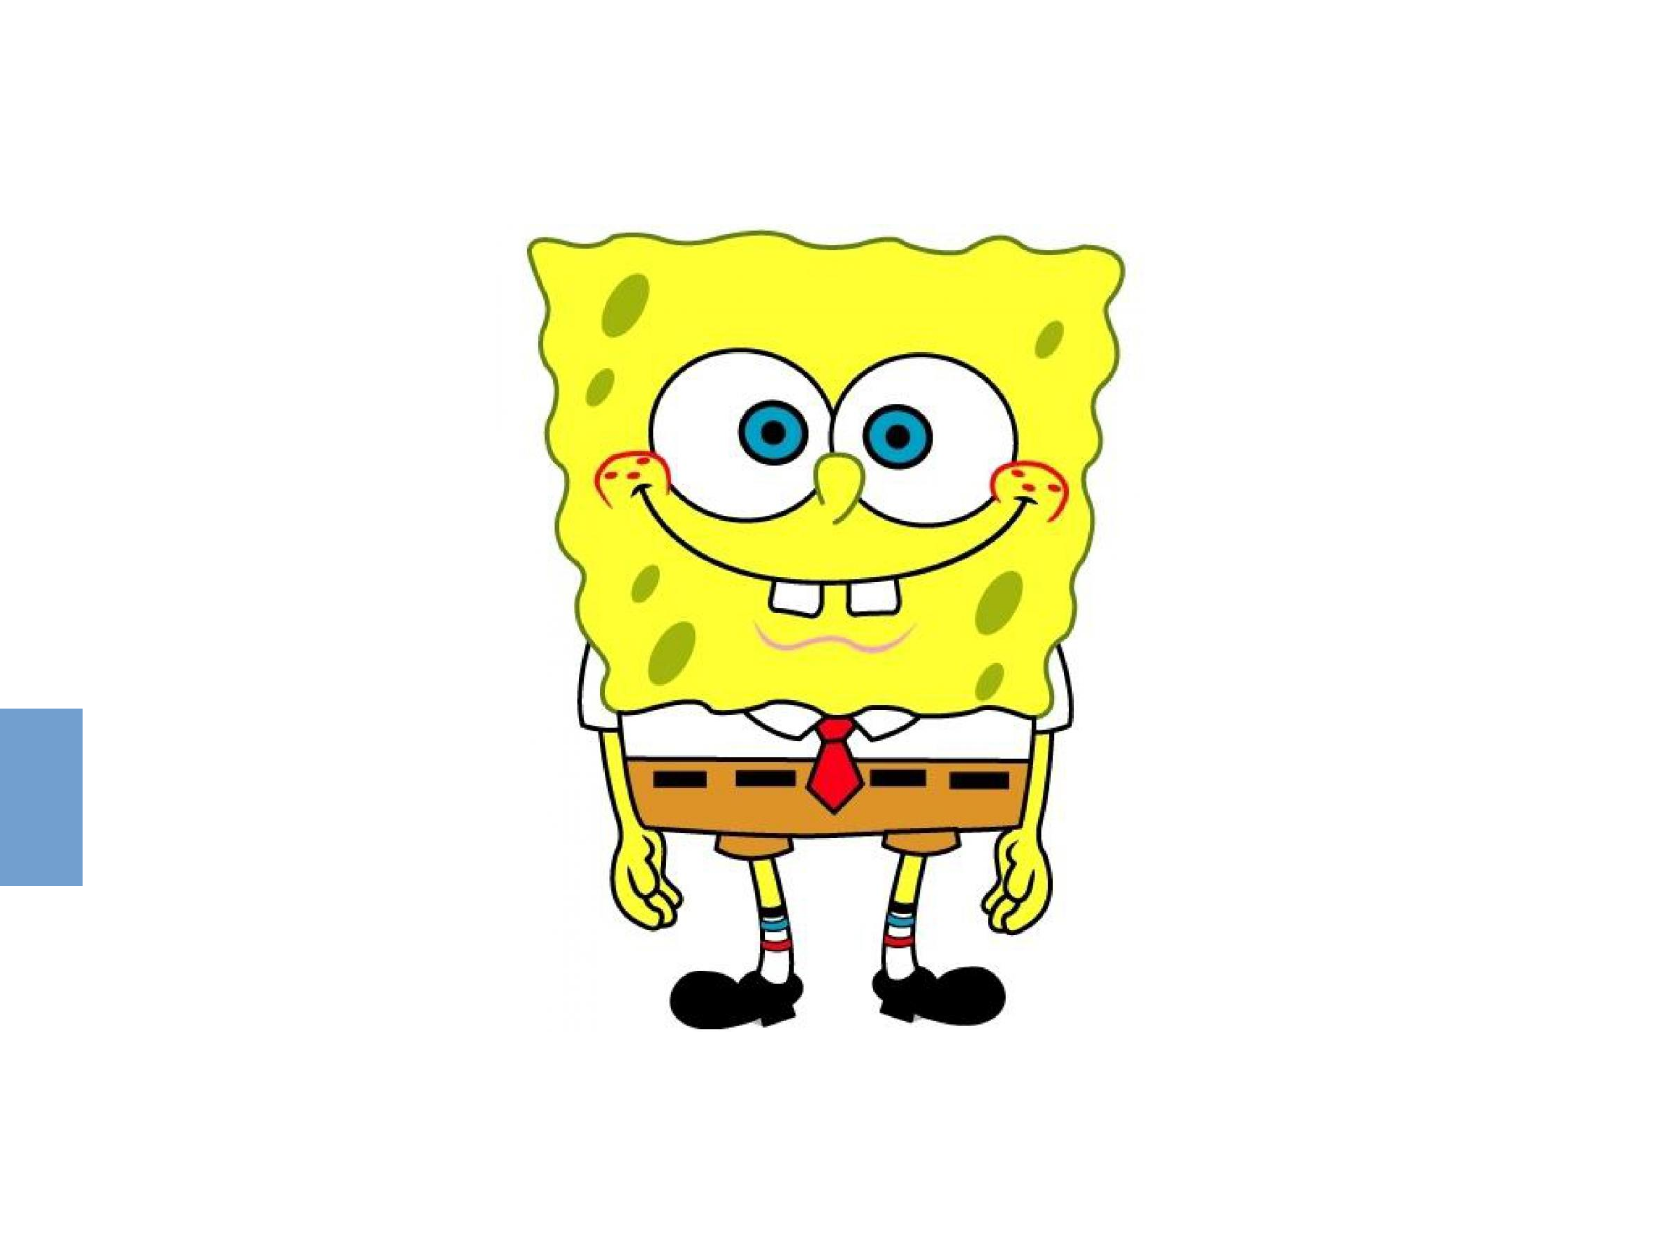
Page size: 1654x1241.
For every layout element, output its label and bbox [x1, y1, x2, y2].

picture [496, 224, 1146, 1032]
